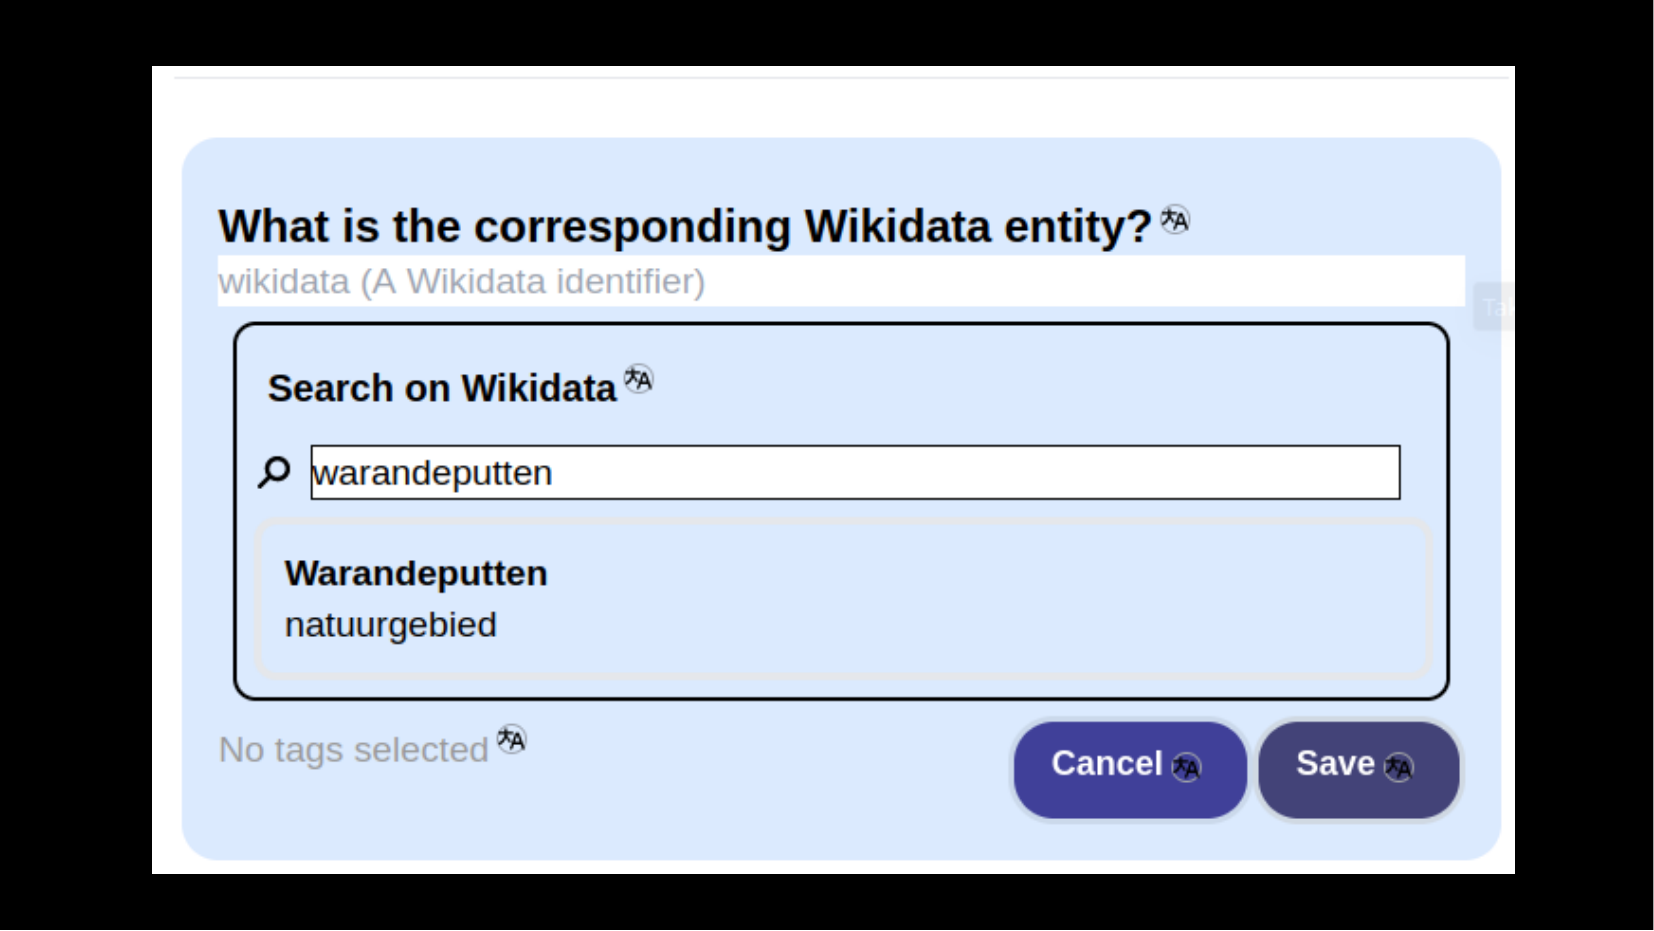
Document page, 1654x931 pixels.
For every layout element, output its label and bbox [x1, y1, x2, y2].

picture [152, 66, 1515, 875]
